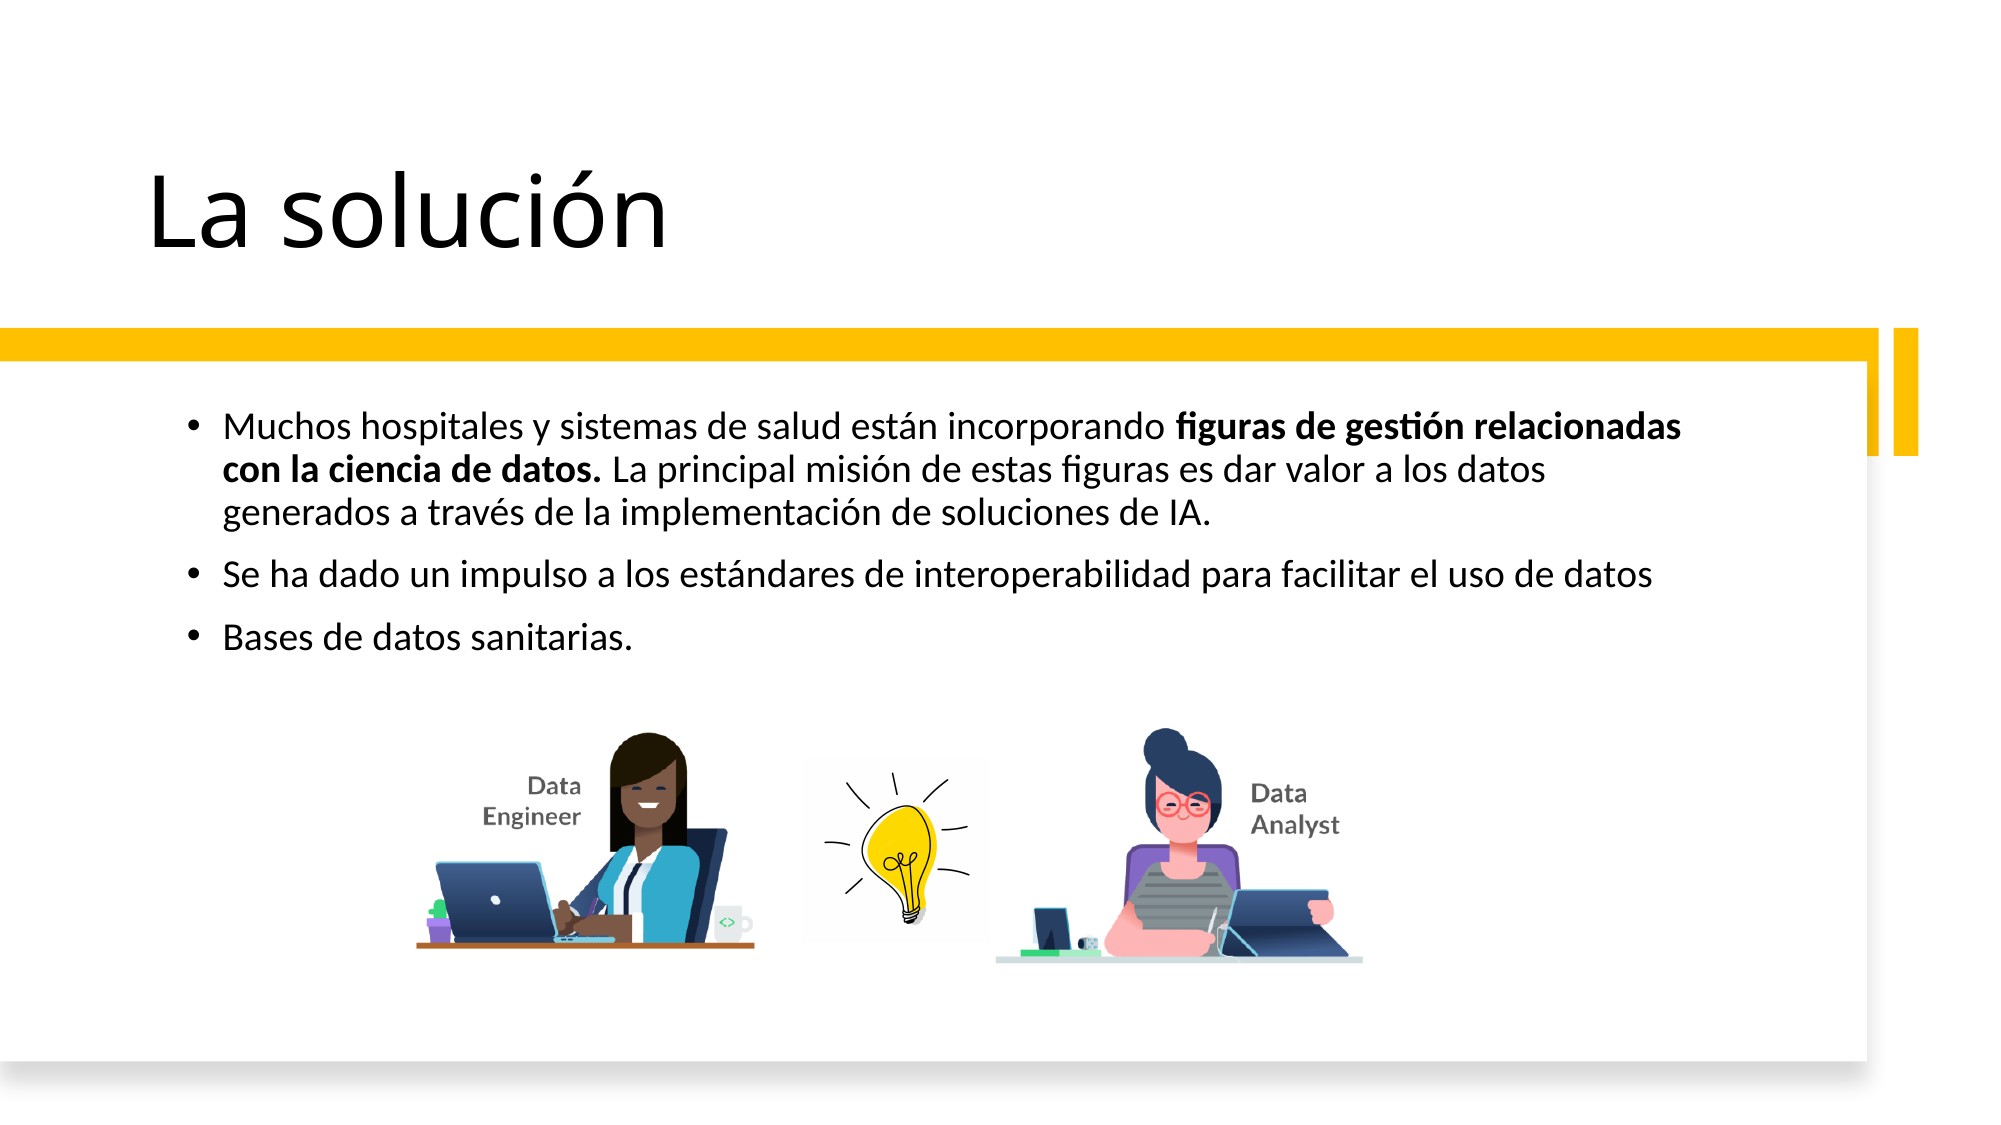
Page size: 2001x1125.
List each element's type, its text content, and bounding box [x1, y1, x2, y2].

text_box [0, 327, 1879, 1062]
picture [359, 702, 1433, 1015]
text_box [1893, 327, 1919, 456]
title La solución [130, 63, 1782, 277]
list Muchos hospitales y sistemas de salud están incorporando figuras de gestión relacionadas con la ciencia de datos. La principal misión de estas figuras es dar valor a los datos generados a través de la implementación de soluciones de IA. Se ha dado un impulso a los estándares de interoperabilidad para facilitar el uso de datos Bases de datos sanitarias. [171, 383, 1740, 681]
